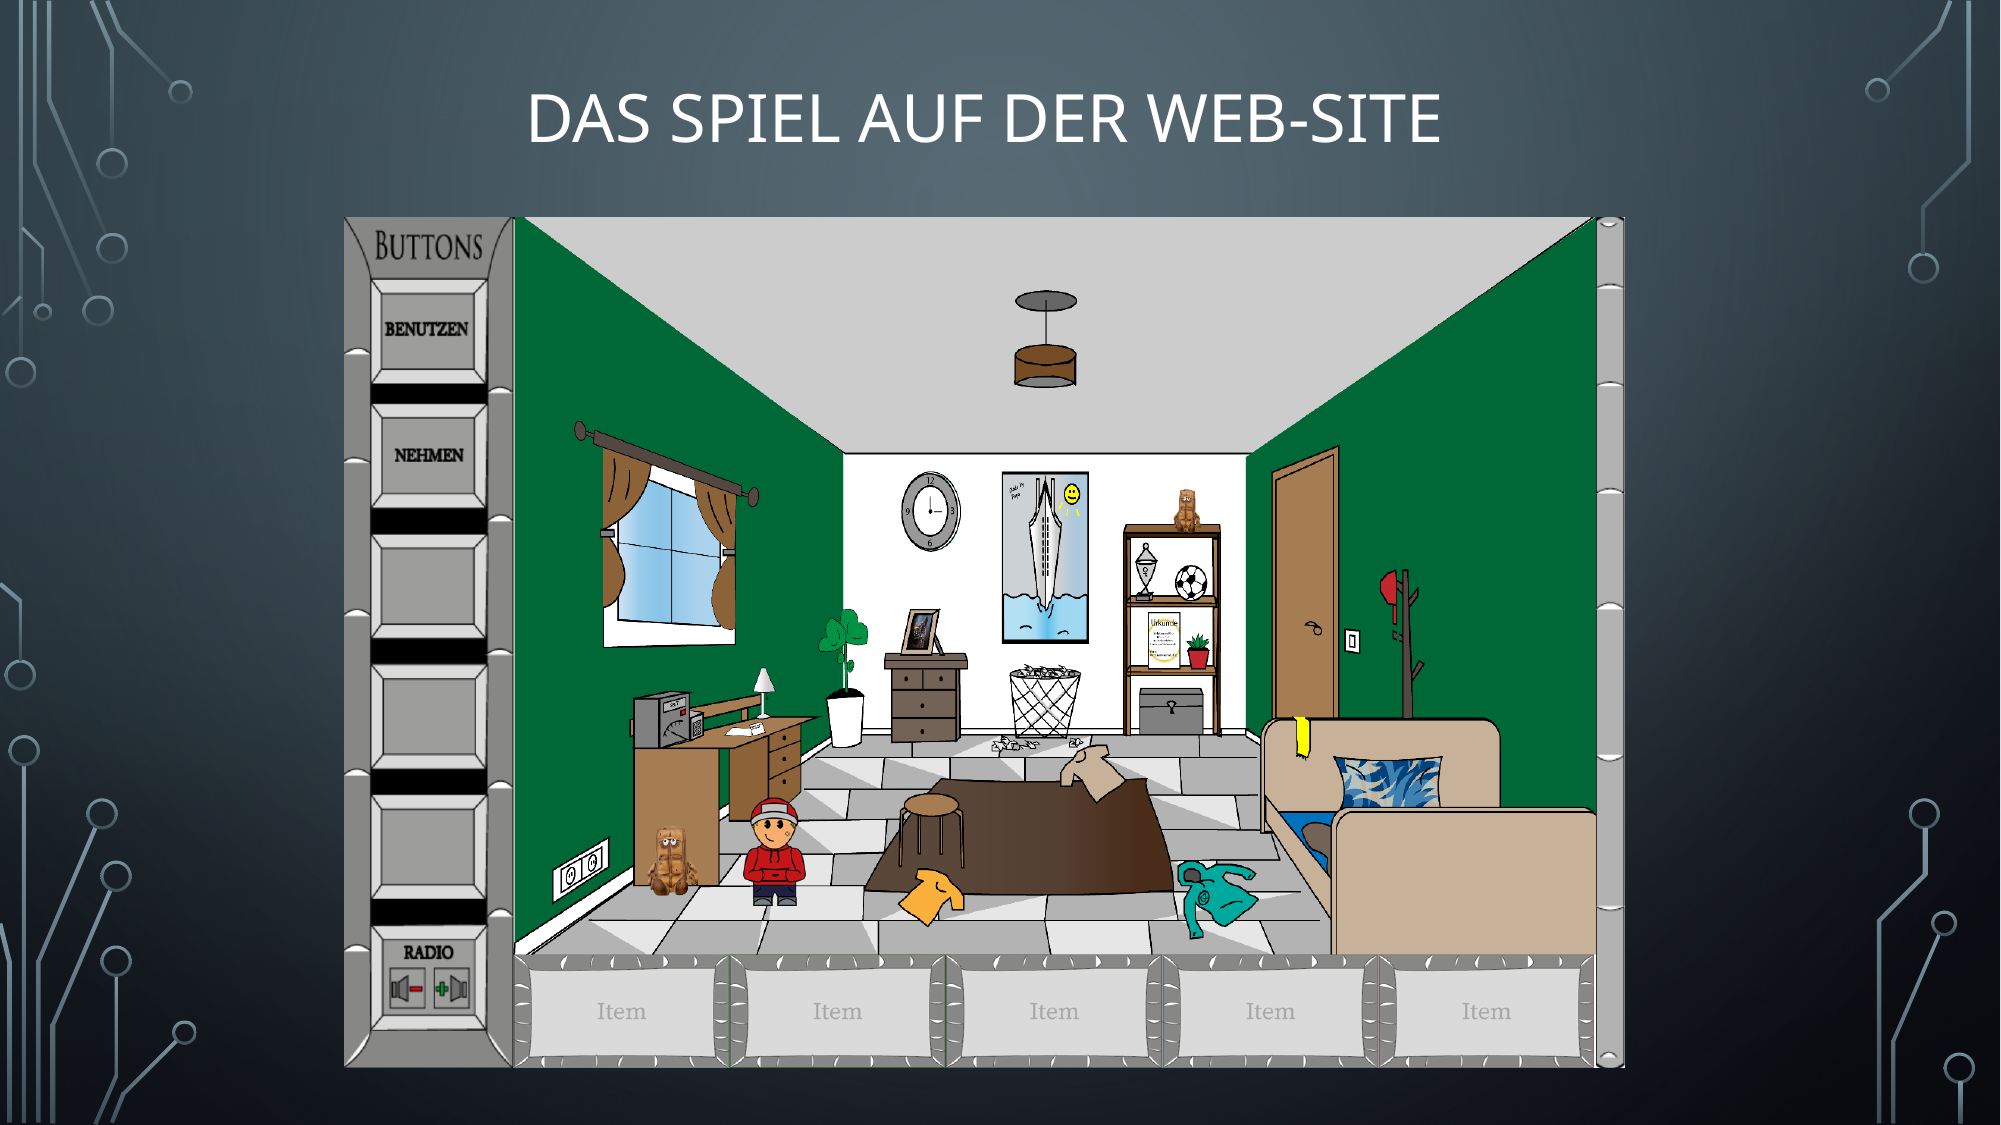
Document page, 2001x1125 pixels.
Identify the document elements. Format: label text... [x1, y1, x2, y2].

picture [344, 217, 1625, 1068]
title Das SPIEL auf der web-Site [172, 0, 1798, 243]
